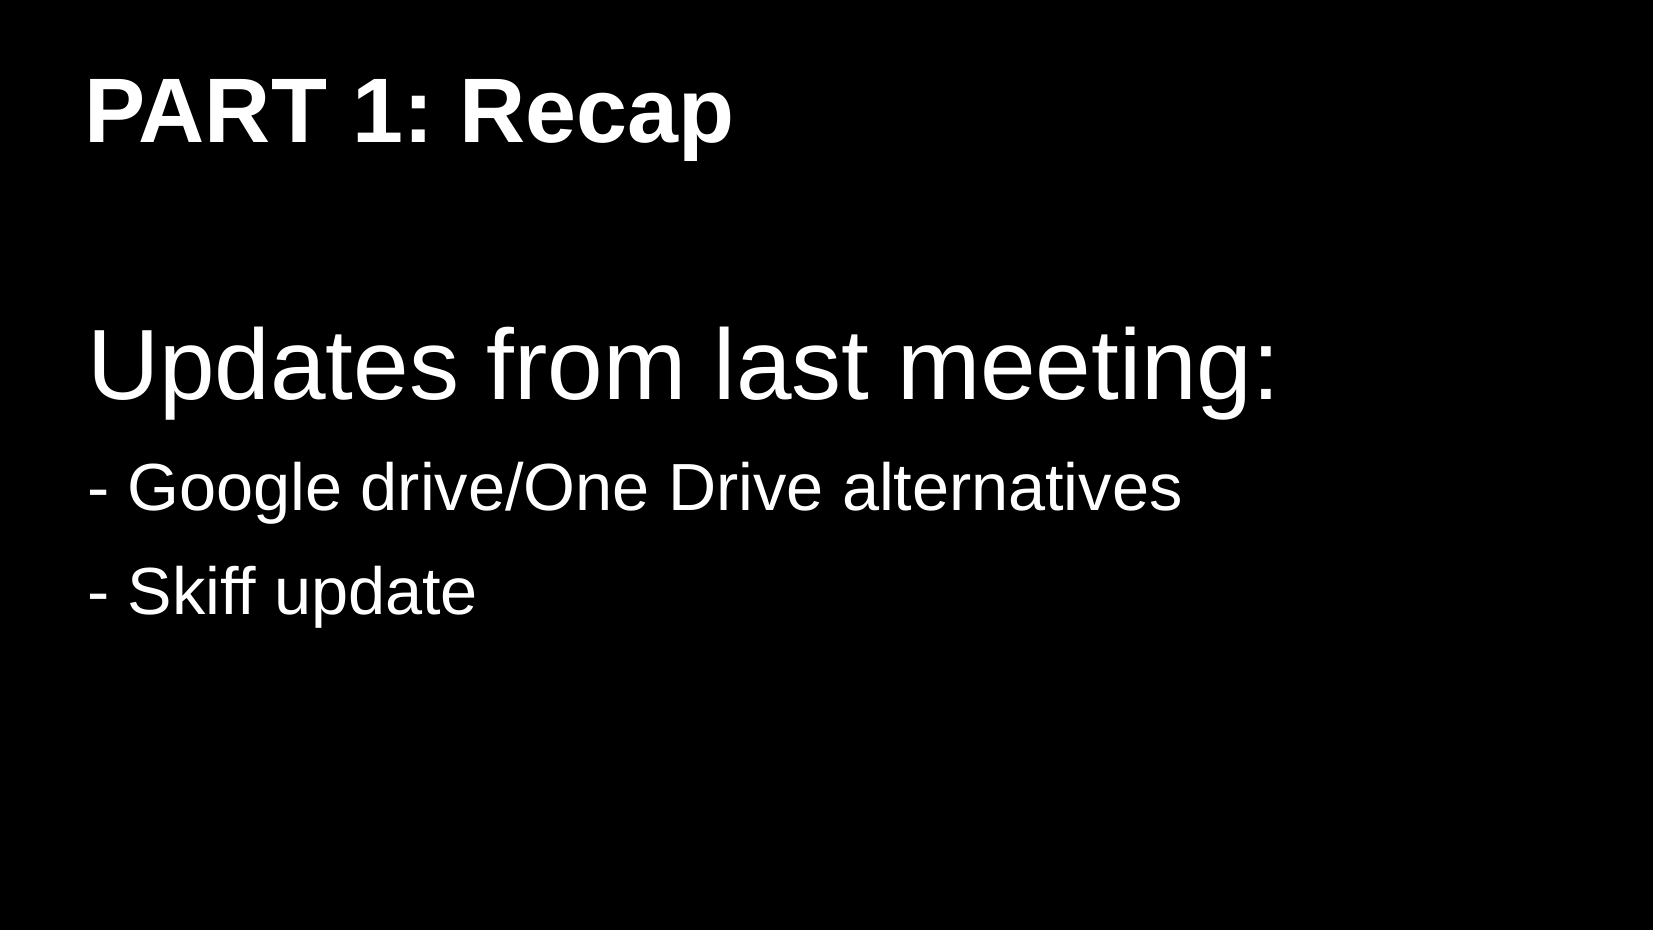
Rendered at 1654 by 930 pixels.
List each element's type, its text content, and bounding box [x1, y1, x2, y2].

title PART 1: Recap [84, 56, 1561, 166]
list Updates from last meeting: - Google drive/One Drive alternatives - Skiff update [87, 308, 1573, 841]
